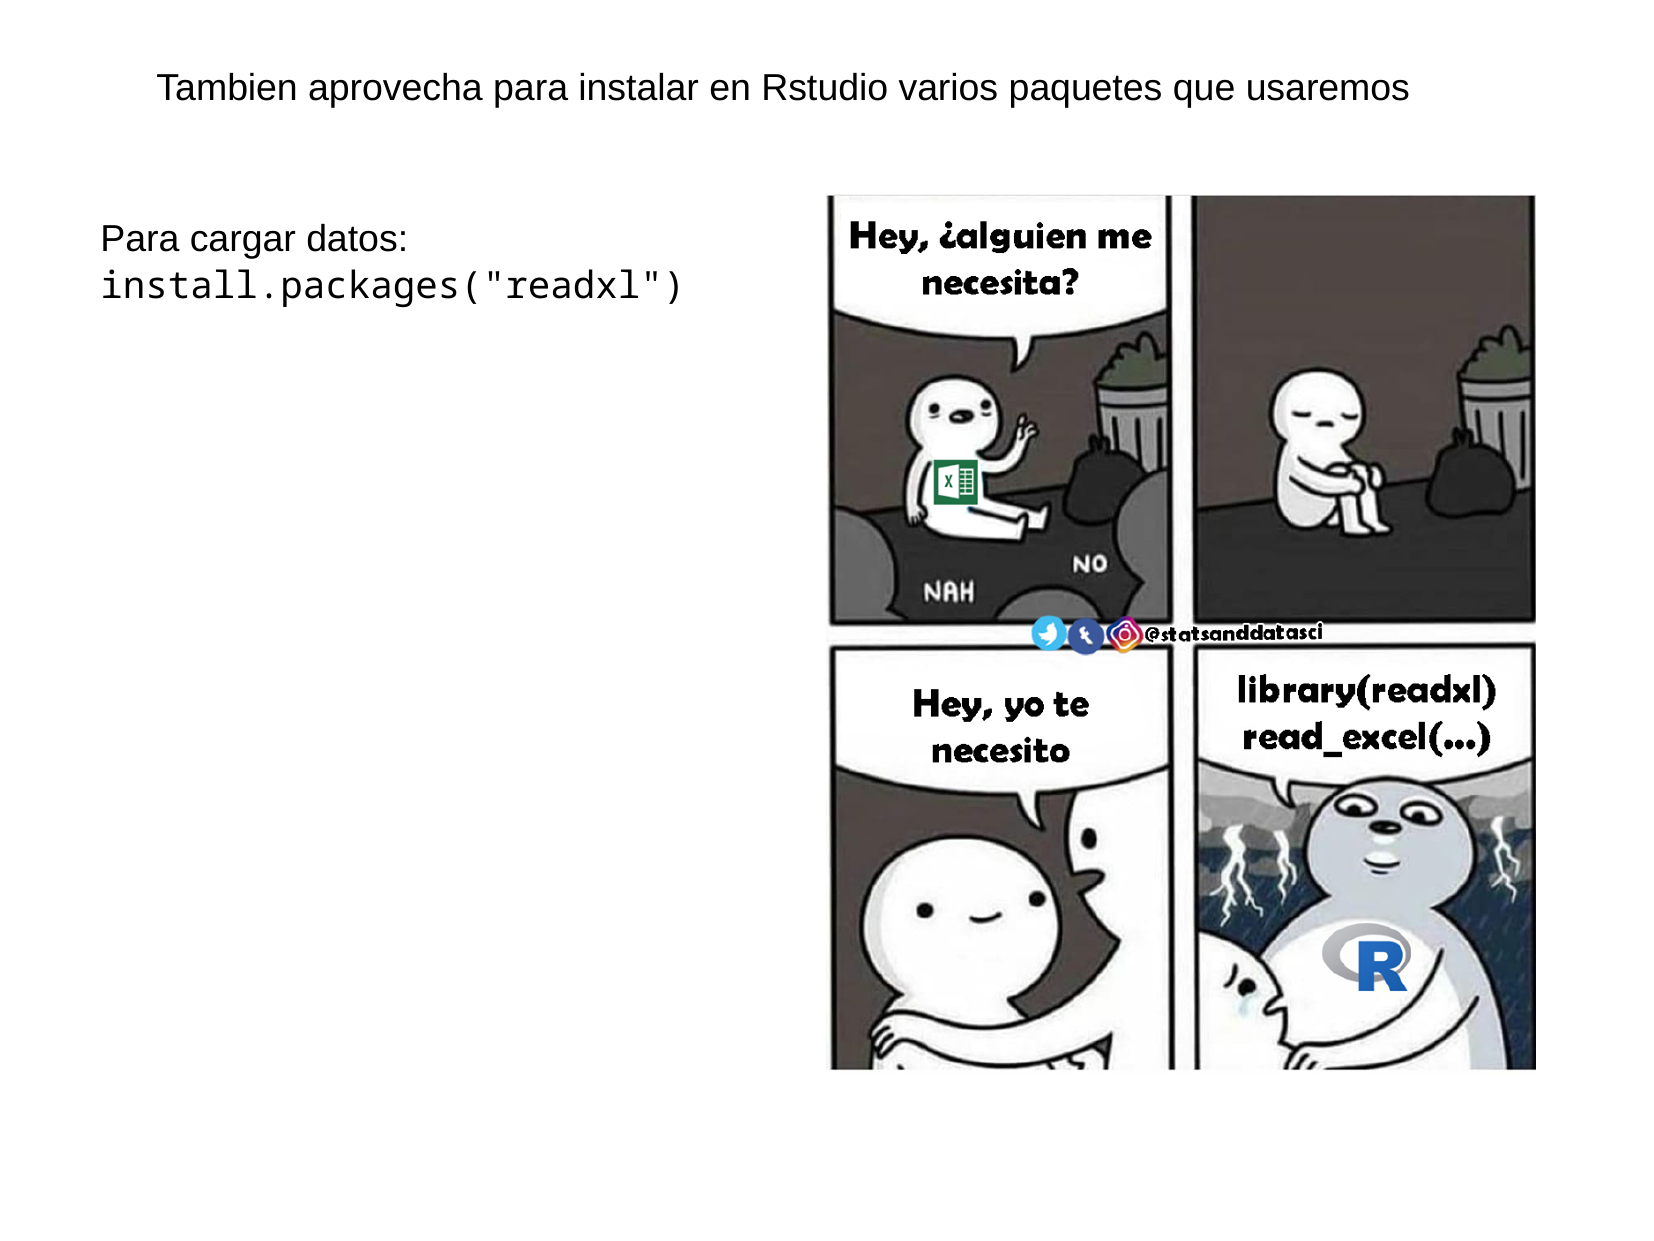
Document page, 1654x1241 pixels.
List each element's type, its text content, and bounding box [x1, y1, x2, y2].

text_box Tambien aprovecha para instalar en Rstudio varios paquetes que usaremos [141, 59, 1426, 116]
text_box Para cargar datos: install.packages("readxl") [85, 209, 768, 1158]
picture [826, 193, 1536, 1074]
